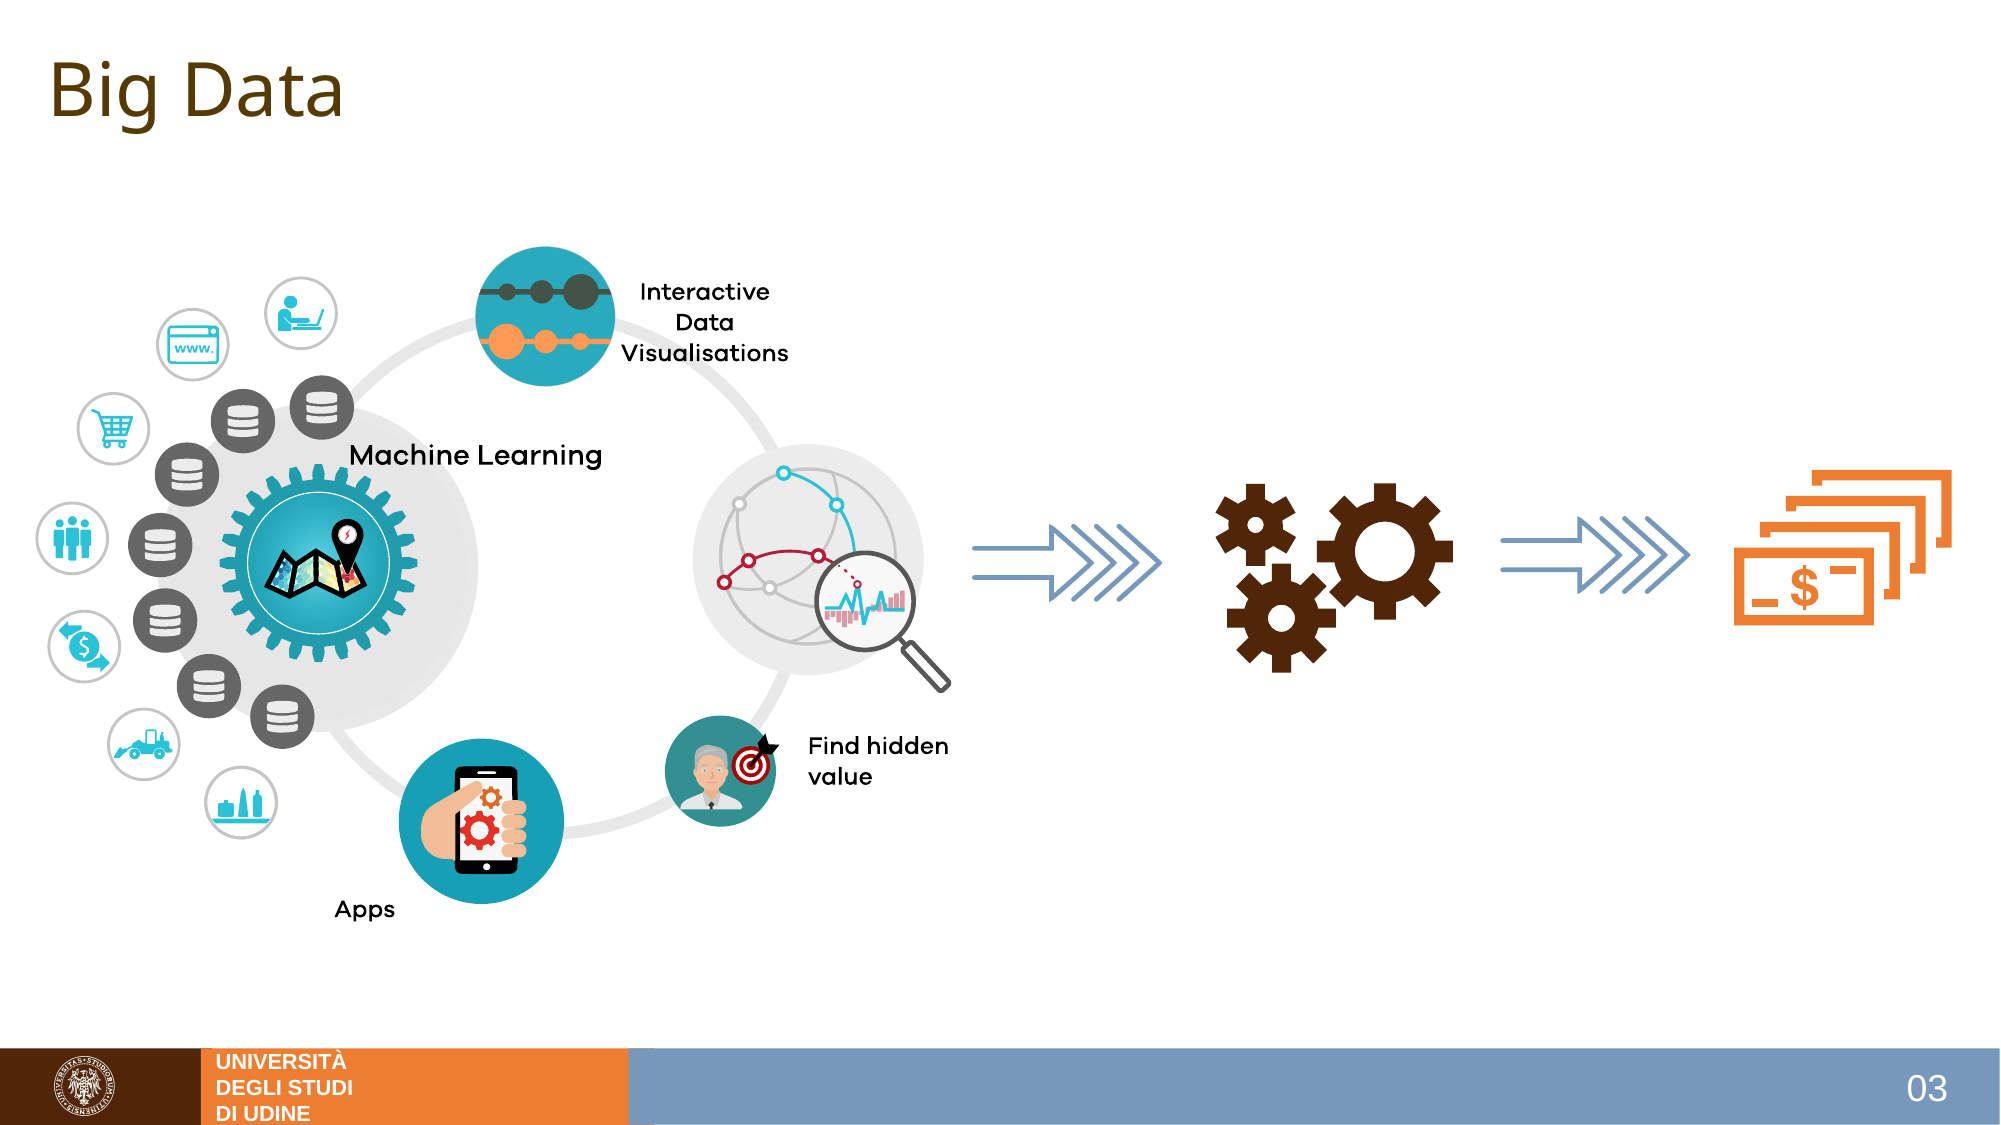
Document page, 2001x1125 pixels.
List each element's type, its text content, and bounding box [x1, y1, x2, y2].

picture [51, 1053, 117, 1120]
text_box 03 [1864, 1056, 1963, 1117]
text_box UNIVERSITÀ DEGLI STUDI DI UDINE [200, 1048, 628, 1125]
text_box Big Data [33, 33, 1438, 139]
picture [35, 238, 1182, 922]
picture [1499, 480, 1710, 595]
text_box [0, 1048, 200, 1125]
picture [1214, 437, 1467, 674]
text_box [628, 1048, 2000, 1125]
picture [1733, 448, 1973, 626]
